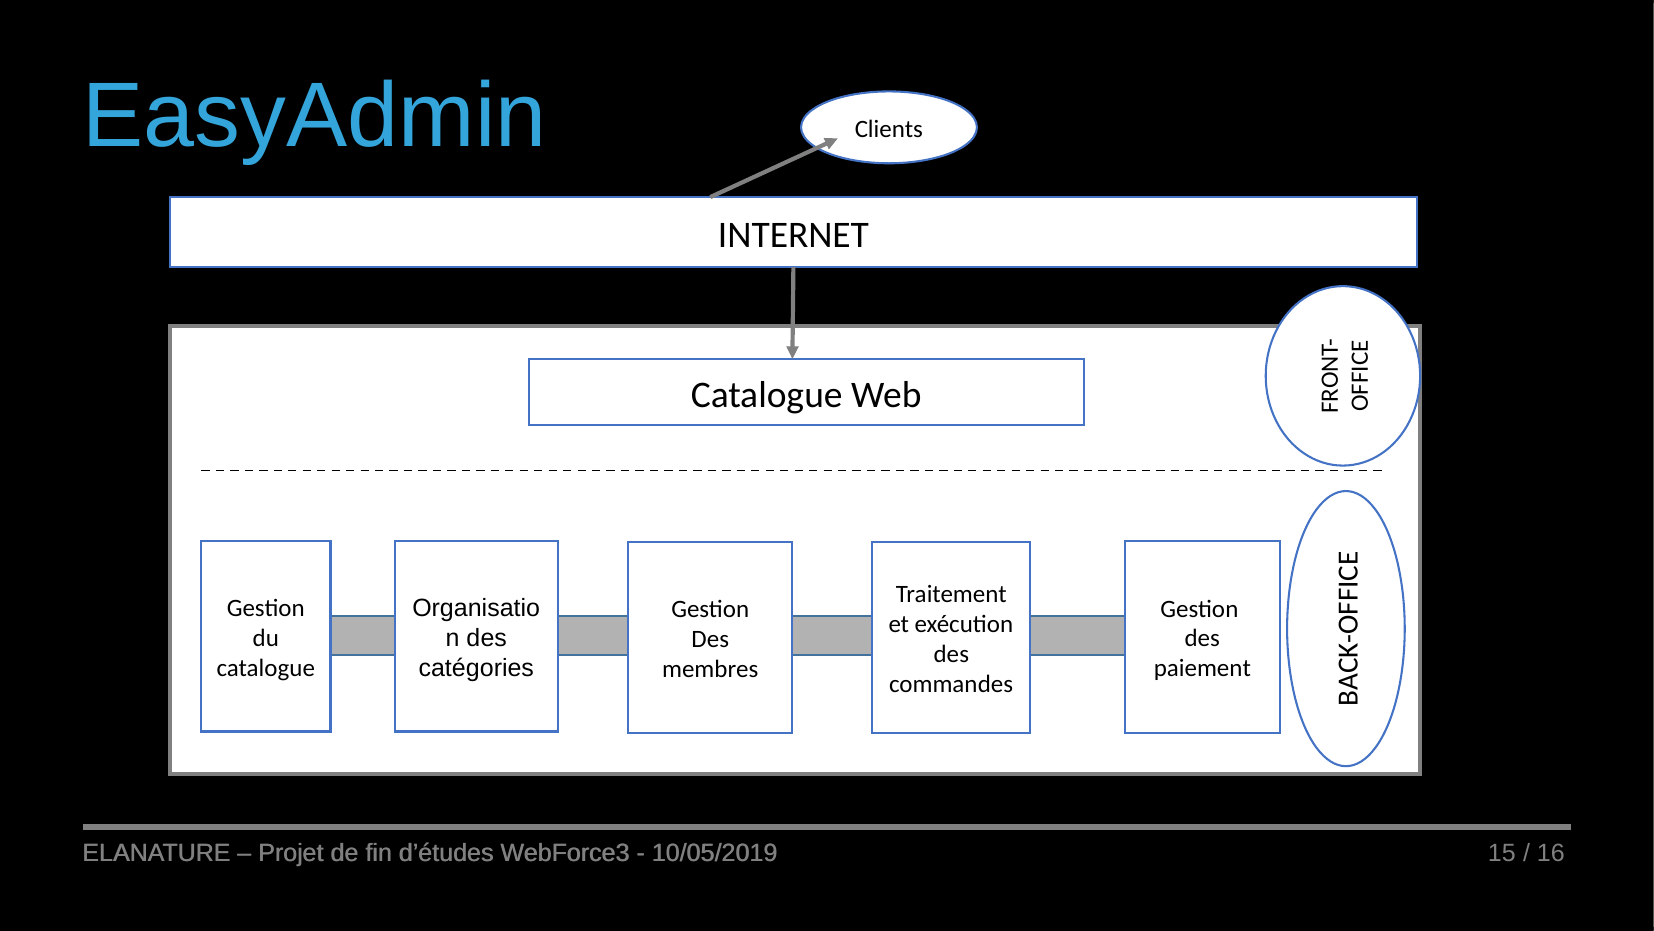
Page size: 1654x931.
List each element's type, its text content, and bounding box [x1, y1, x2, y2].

text_box Traitement et exécution des commandes [872, 542, 1031, 734]
text_box [169, 325, 1421, 774]
text_box BACK-OFFICE [1287, 491, 1405, 767]
text_box [1408, 325, 1421, 370]
text_box FRONT-OFFICE [1265, 286, 1421, 466]
text_box Gestion du catalogue [201, 540, 331, 732]
text_box Gestion Des membres [627, 542, 793, 734]
text_box Clients [801, 91, 977, 164]
text_box INTERNET [169, 197, 1418, 268]
text_box Catalogue Web [529, 358, 1084, 426]
text_box Gestion des paiement [1124, 540, 1280, 734]
text_box Organisation des catégories [395, 540, 558, 732]
title EasyAdmin [82, 37, 1571, 193]
